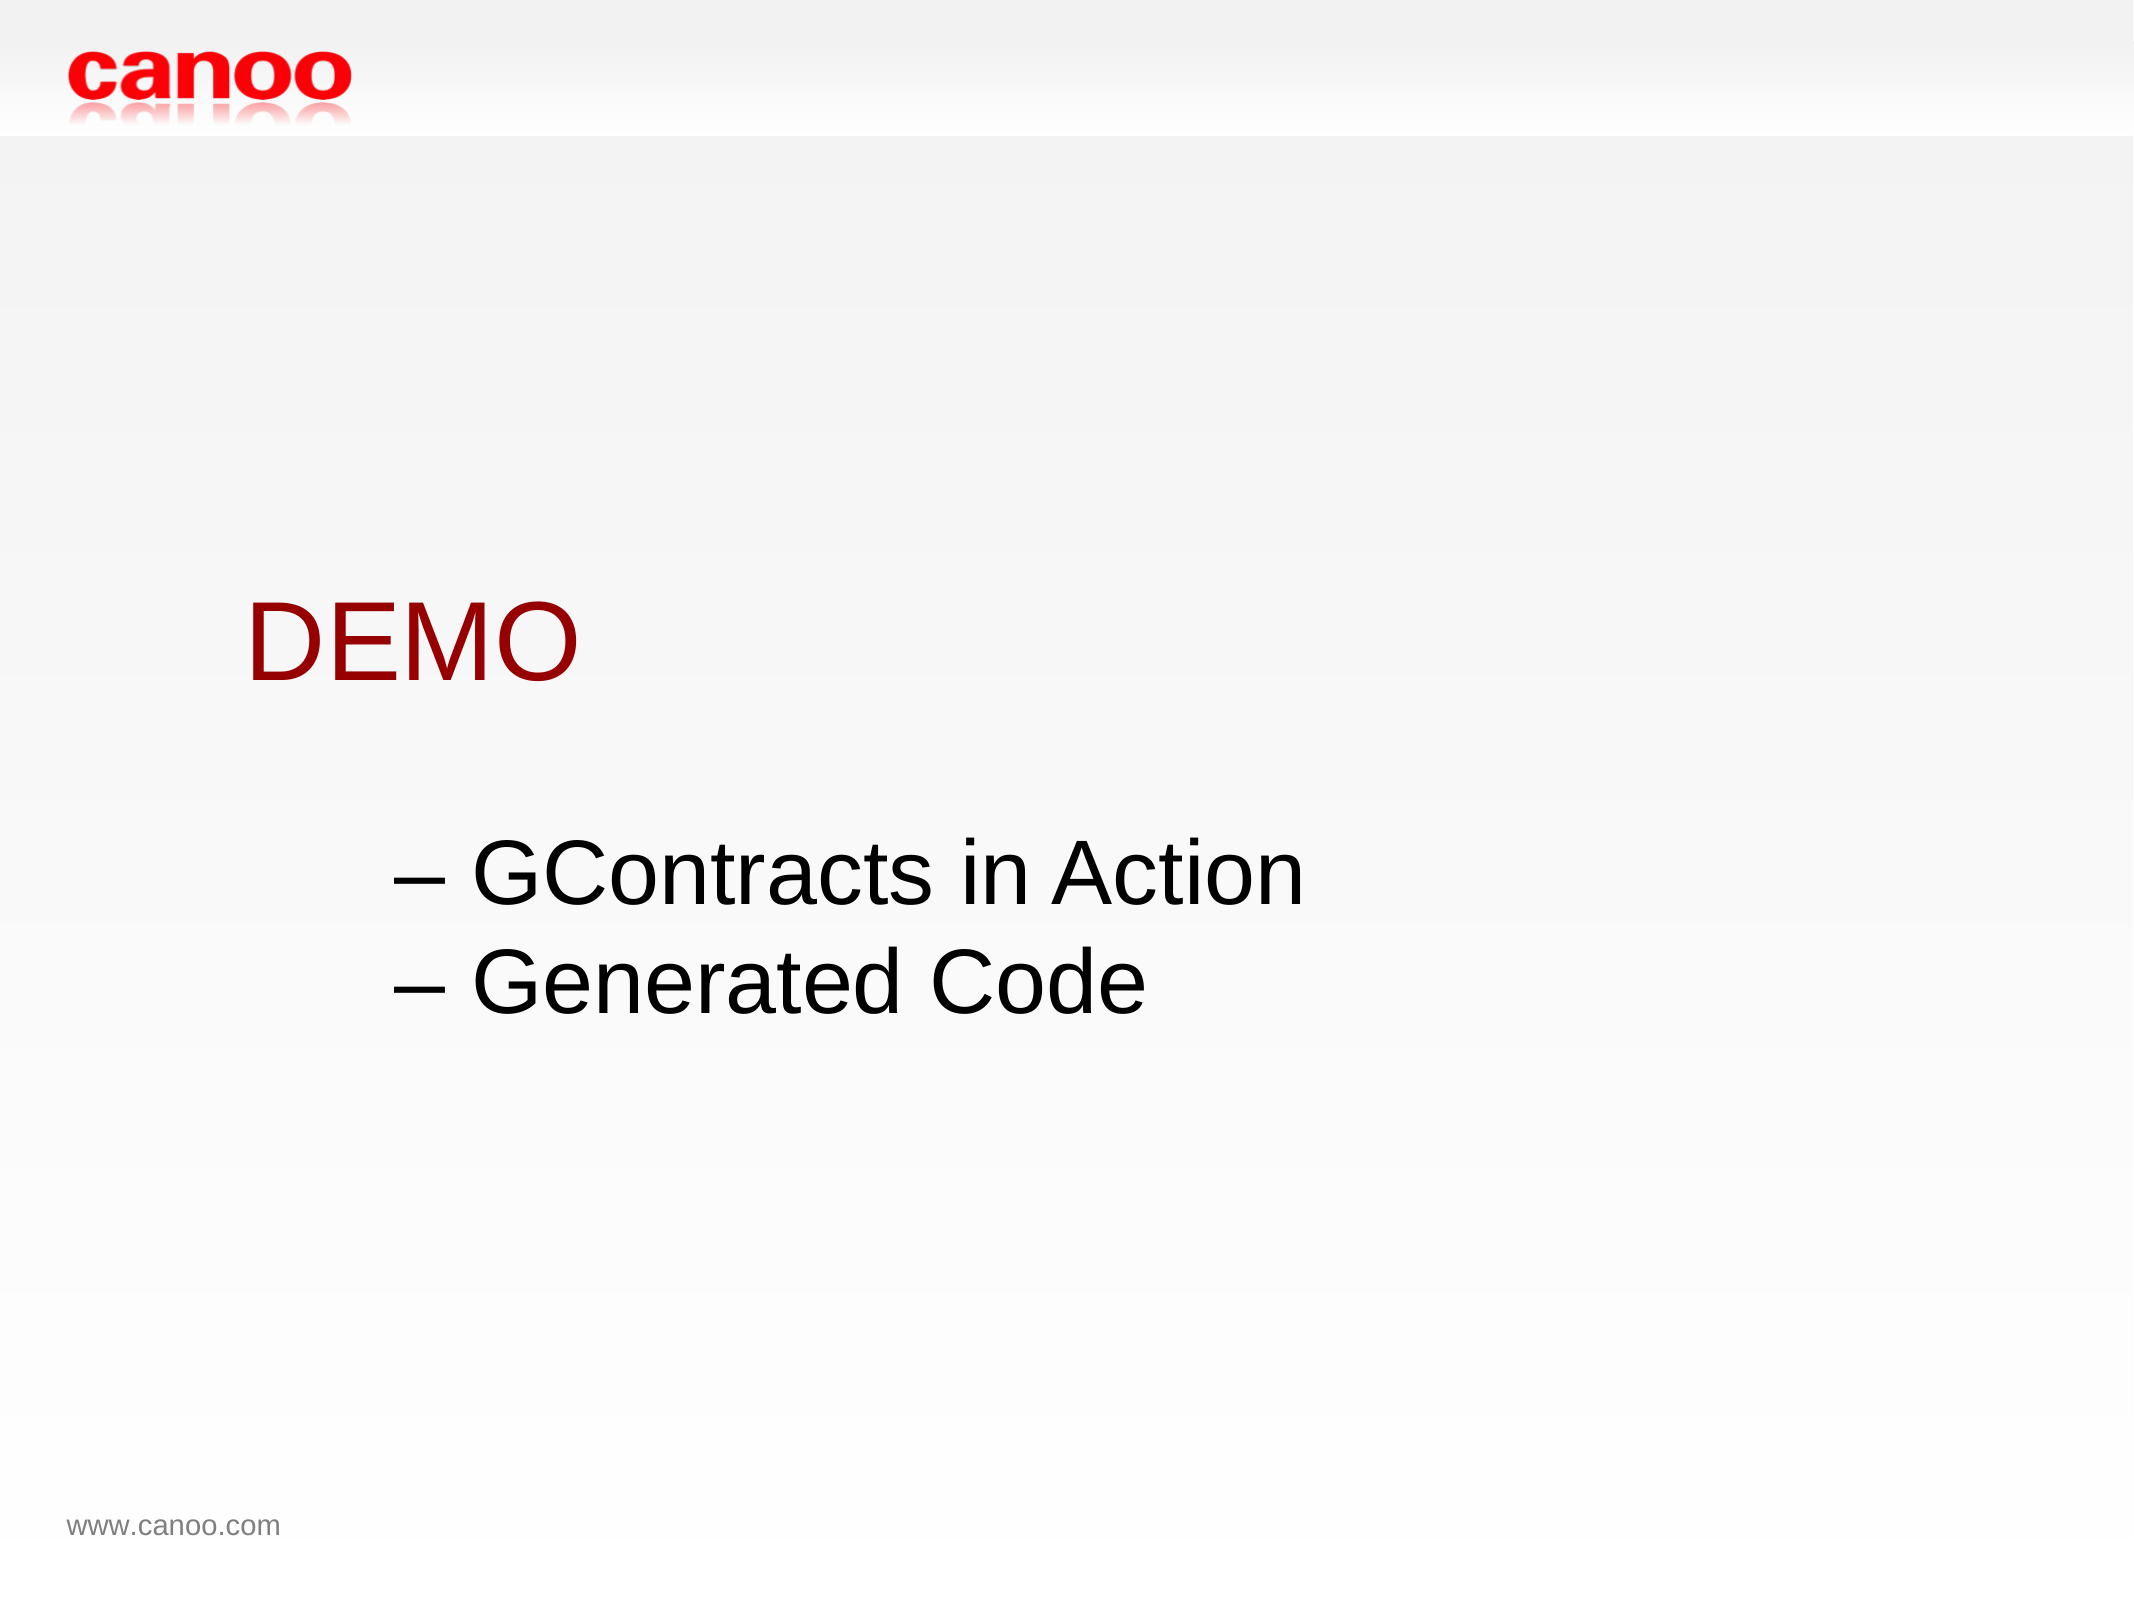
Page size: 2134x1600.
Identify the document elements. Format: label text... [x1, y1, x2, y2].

picture [65, 48, 353, 154]
title DEMO – GContracts in Action – Generated Code [236, 542, 1897, 1058]
